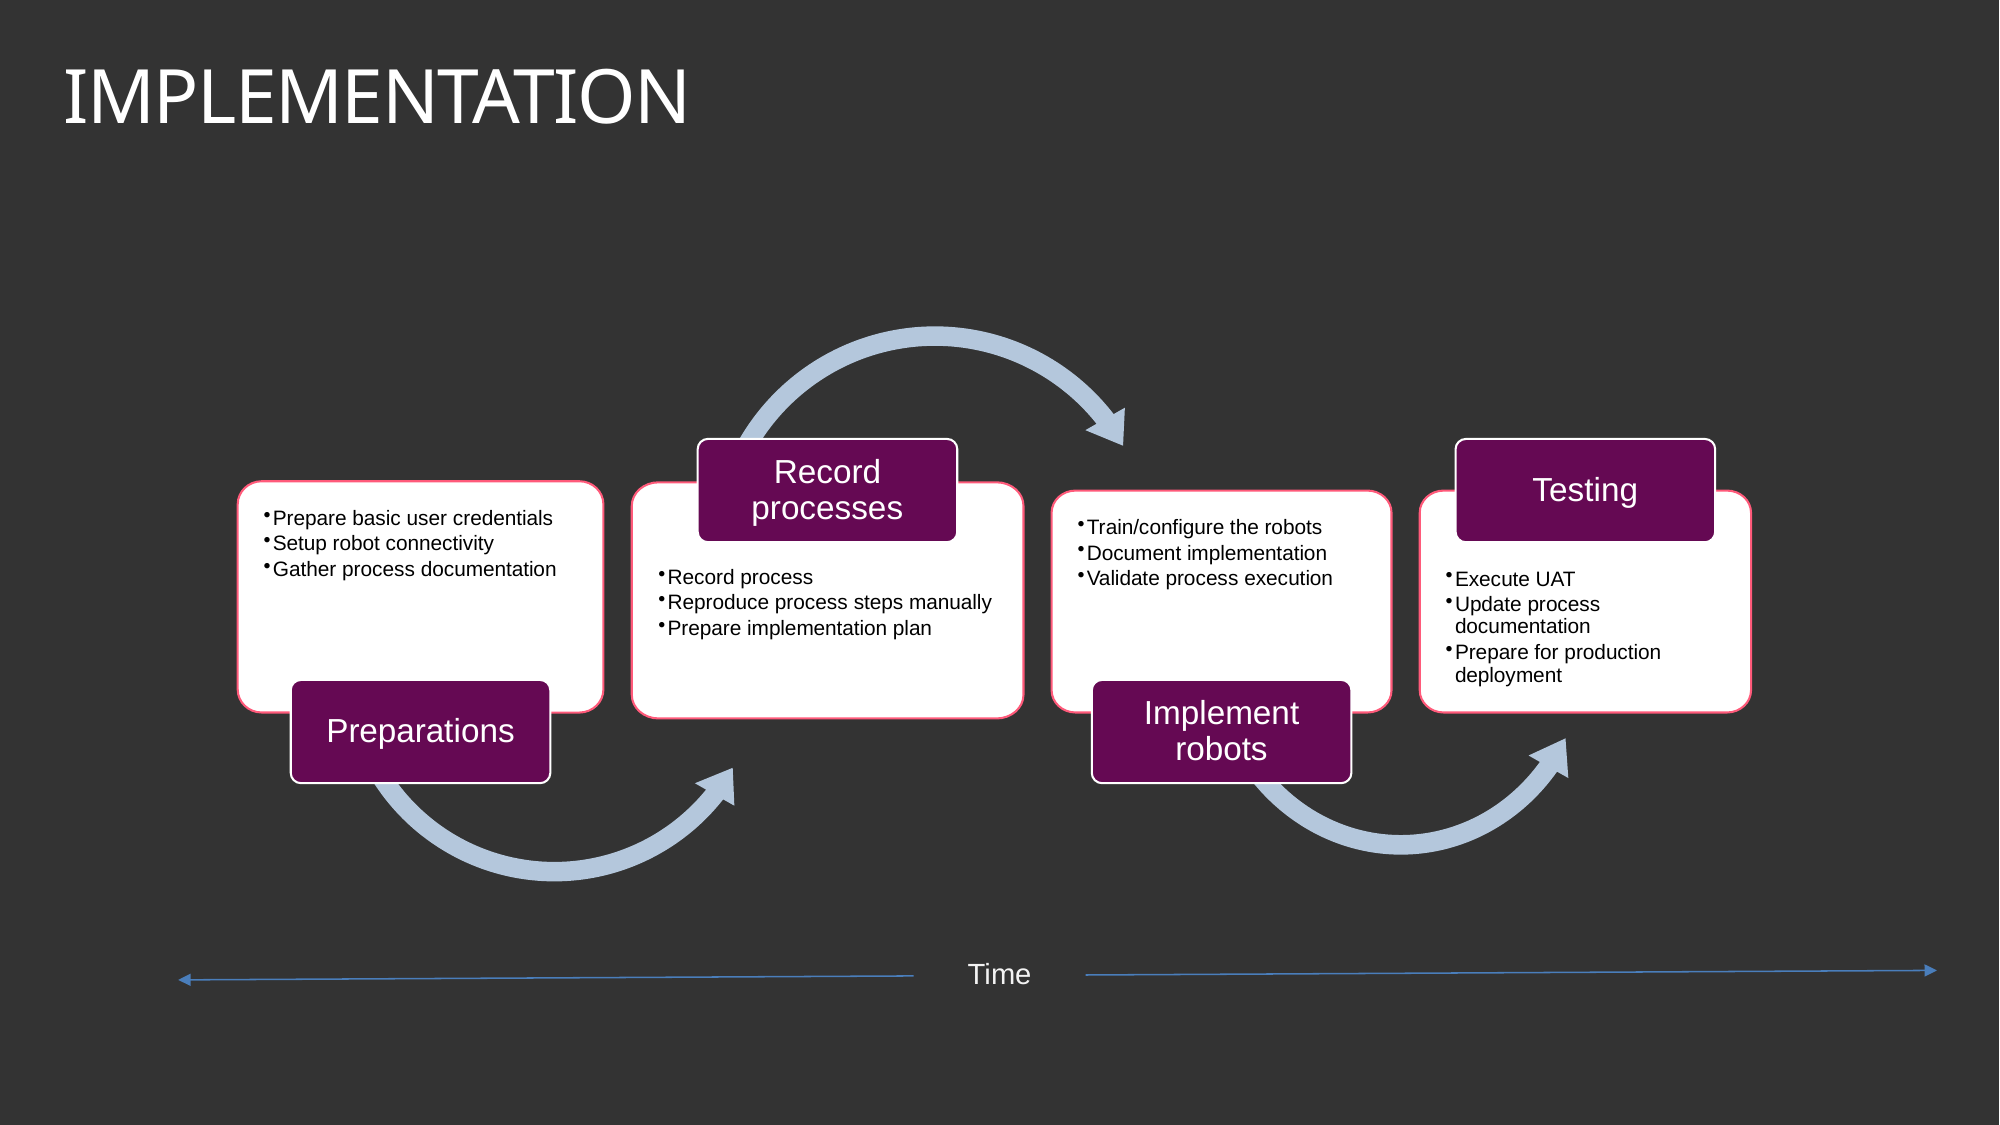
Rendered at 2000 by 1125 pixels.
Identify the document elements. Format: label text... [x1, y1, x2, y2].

title implementation [64, 60, 1303, 203]
text_box Time [913, 949, 1086, 995]
text_box Record processes [697, 438, 958, 543]
text_box Implement robots [1091, 679, 1352, 784]
text_box Testing [1455, 438, 1716, 543]
text_box Record process Reproduce process steps manually Prepare implementation plan [631, 482, 1024, 719]
text_box [1254, 738, 1569, 855]
text_box Preparations [290, 679, 551, 784]
text_box [374, 767, 735, 882]
text_box Prepare basic user credentials Setup robot connectivity Gather process documentation [237, 481, 604, 713]
text_box [739, 326, 1125, 446]
text_box Train/configure the robots Document implementation Validate process execution [1051, 490, 1392, 713]
text_box Execute UAT Update process documentation Prepare for production deployment [1419, 490, 1752, 713]
